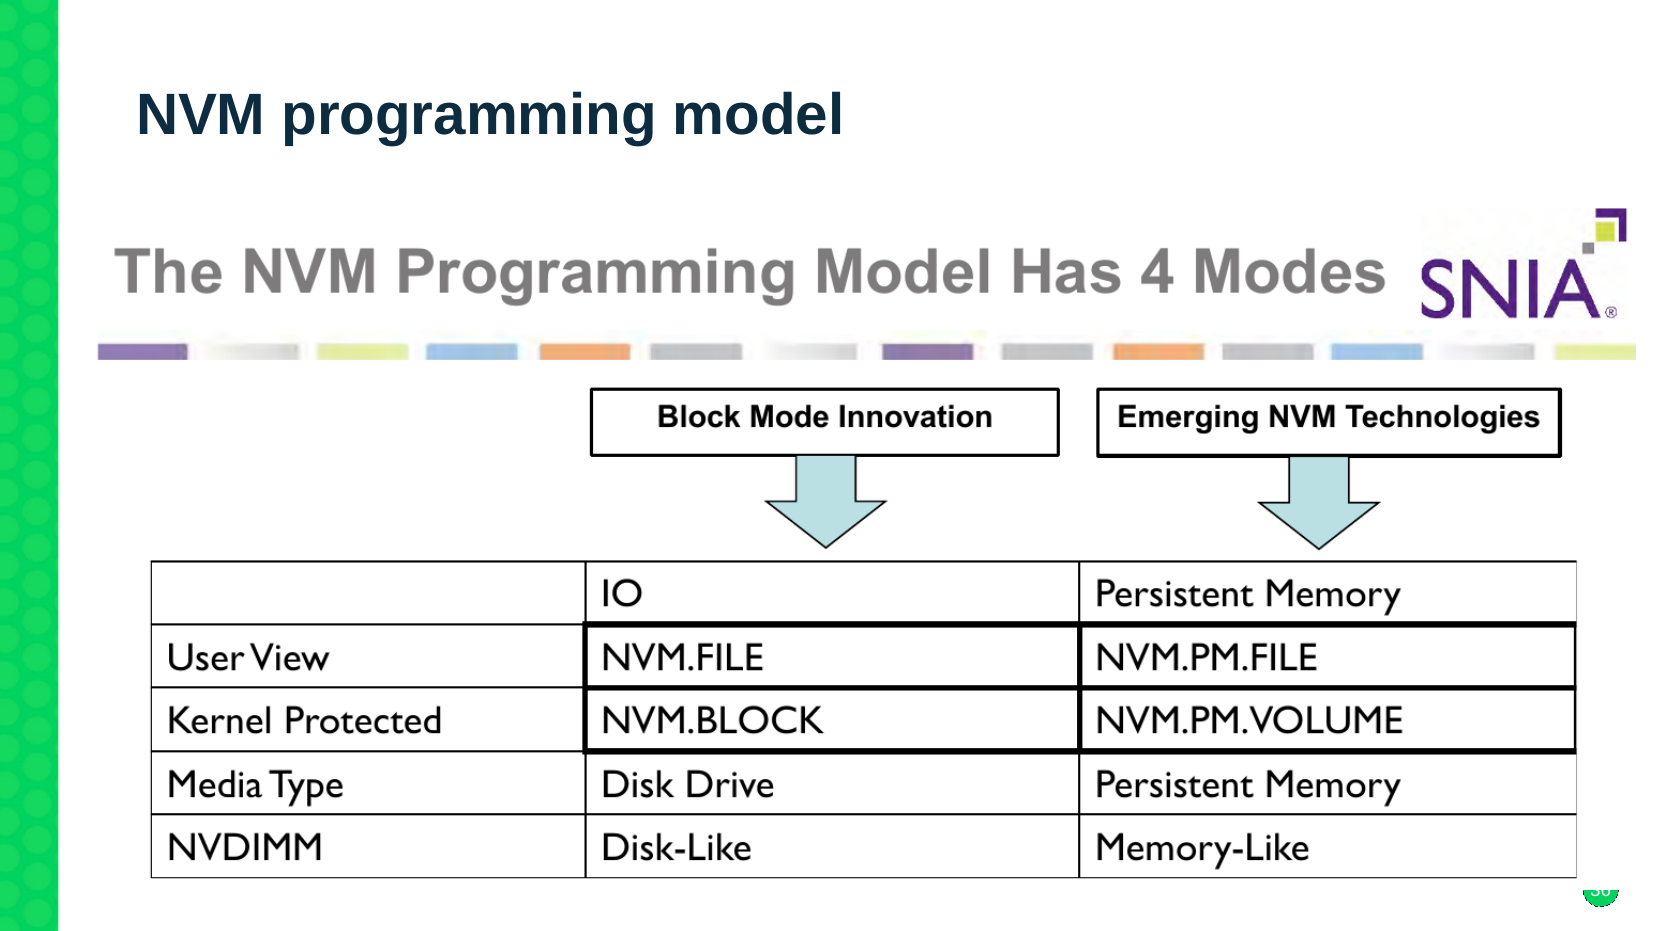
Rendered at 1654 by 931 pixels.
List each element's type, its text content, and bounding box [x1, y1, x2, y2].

picture [92, 201, 1636, 890]
picture [0, 0, 76, 931]
title NVM programming model [121, 37, 1531, 193]
